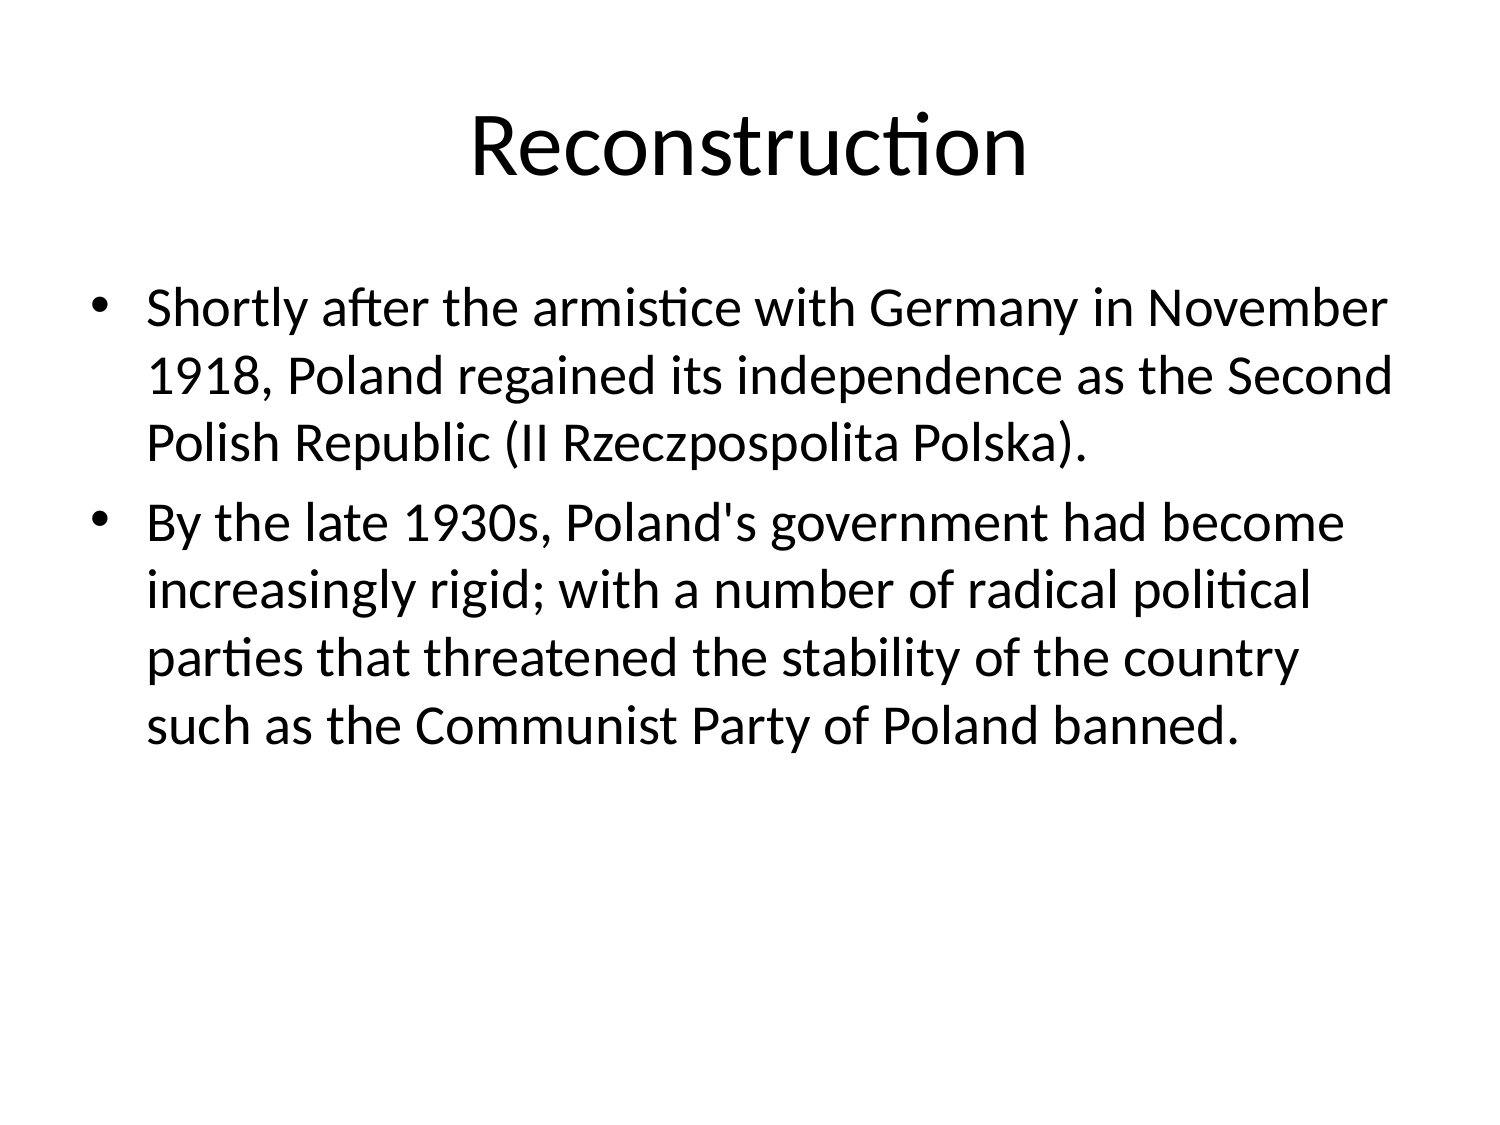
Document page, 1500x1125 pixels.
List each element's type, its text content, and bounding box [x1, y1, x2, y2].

list Shortly after the armistice with Germany in November 1918, Poland regained its independence as the Second Polish Republic (II Rzeczpospolita Polska). By the late 1930s, Poland's government had become increasingly rigid; with a number of radical political parties that threatened the stability of the country such as the Communist Party of Poland banned. [75, 262, 1425, 1005]
title Reconstruction [75, 45, 1425, 233]
